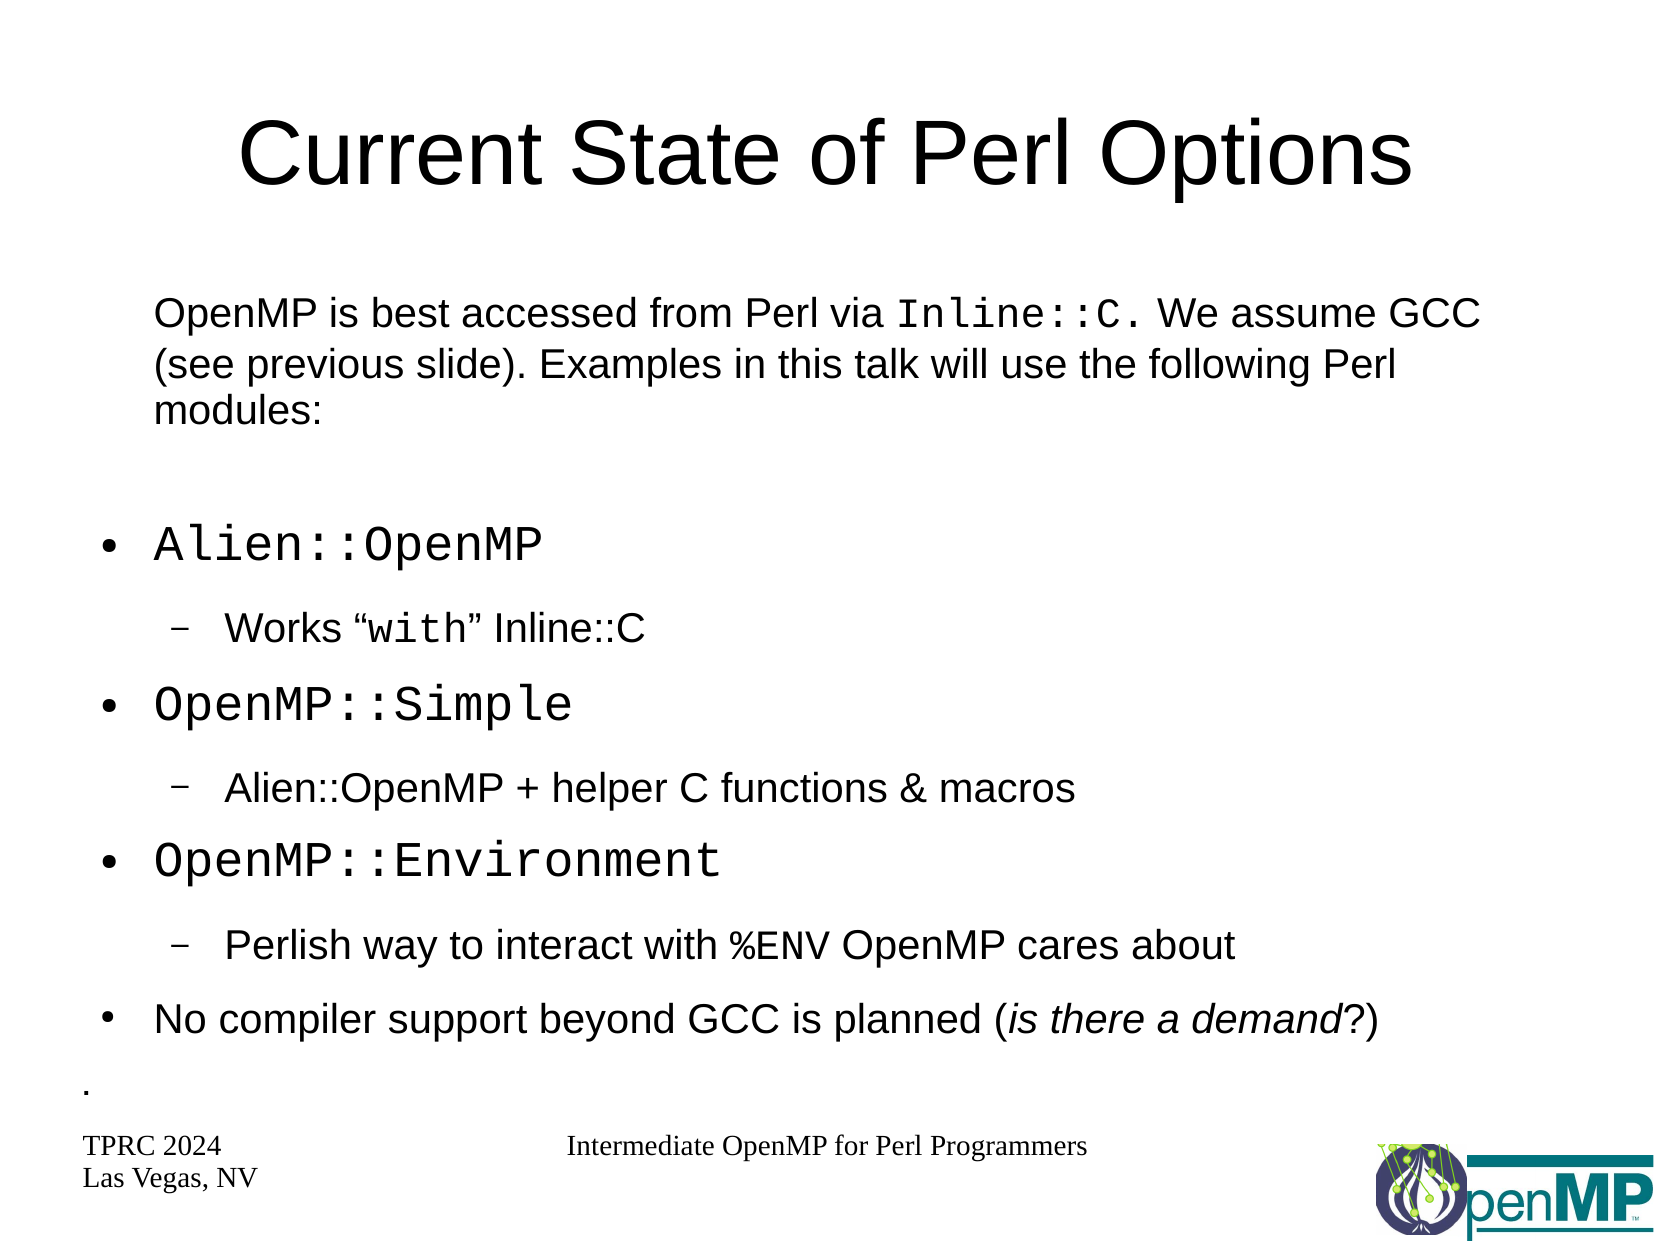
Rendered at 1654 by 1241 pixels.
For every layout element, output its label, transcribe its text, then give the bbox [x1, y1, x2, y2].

list OpenMP is best accessed from Perl via Inline::C. We assume GCC (see previous slide). Examples in this talk will use the following Perl modules: Alien::OpenMP Works “with” Inline::C OpenMP::Simple Alien::OpenMP + helper C functions & macros OpenMP::Environment Perlish way to interact with %ENV OpenMP cares about No compiler support beyond GCC is planned (is there a demand?) . [82, 290, 1571, 1209]
title Current State of Perl Options [82, 49, 1571, 257]
picture [1376, 1155, 1654, 1241]
